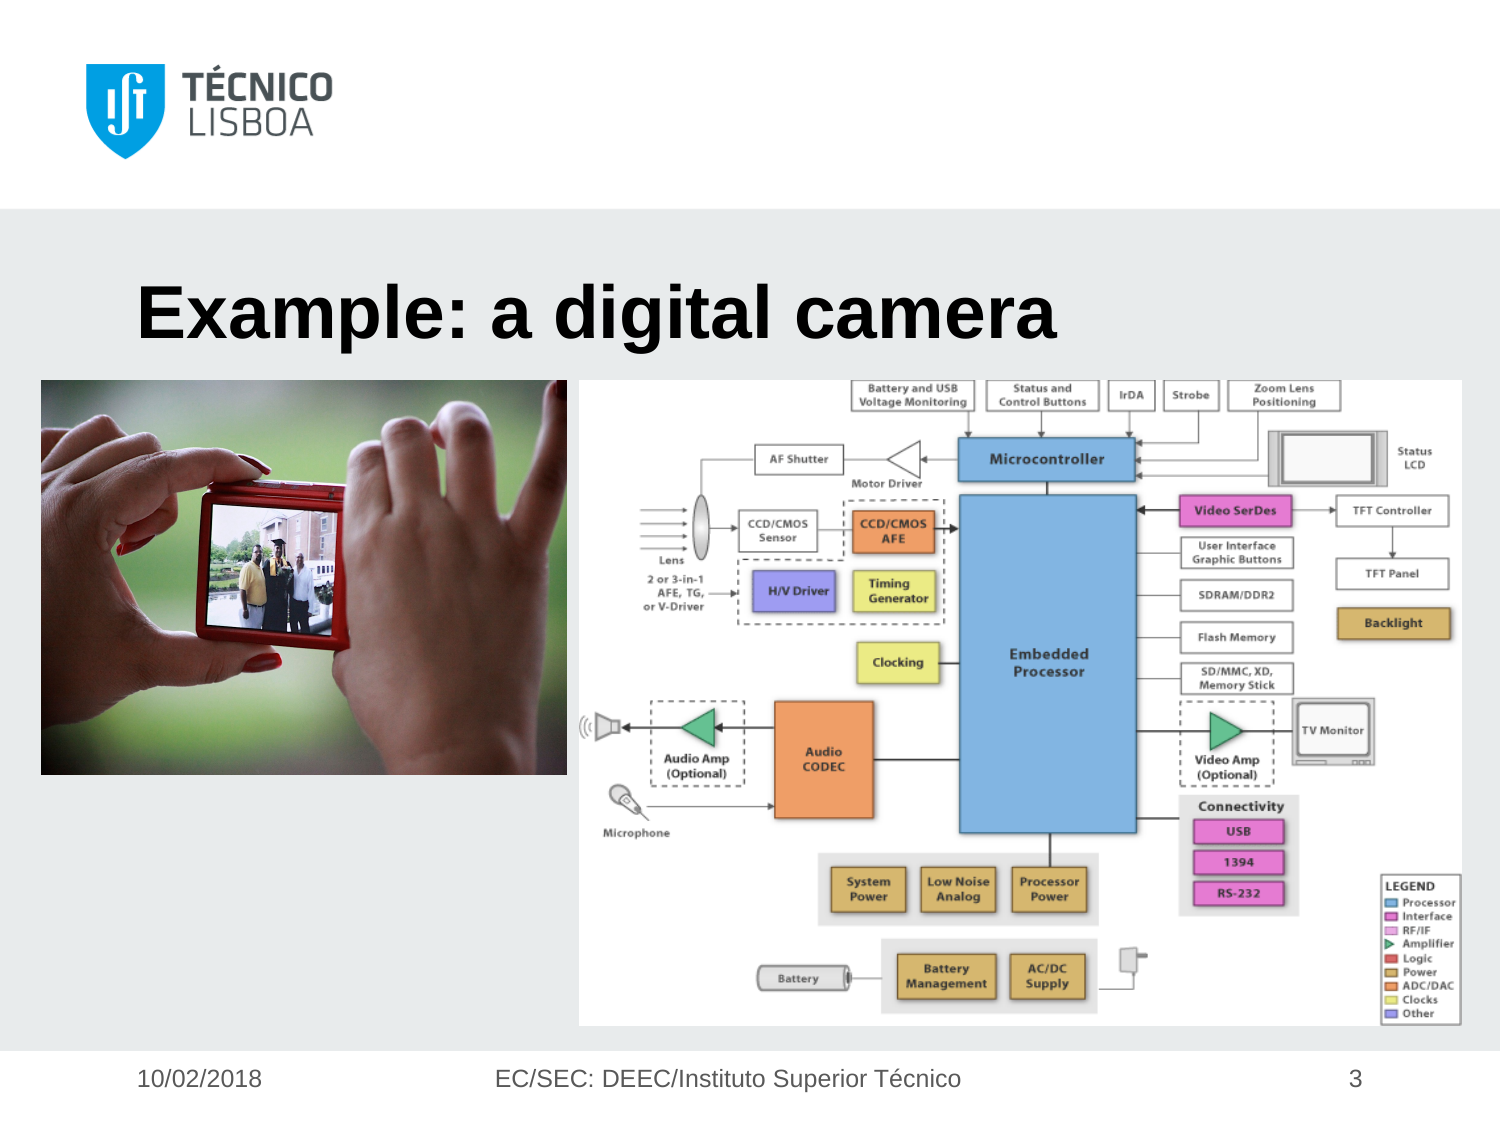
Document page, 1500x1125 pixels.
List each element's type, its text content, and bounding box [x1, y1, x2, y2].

slide_number <number> [1077, 1052, 1378, 1103]
picture [0, 0, 1500, 1125]
footer EC/SEC: DEEC/Instituto Superior Técnico [476, 1052, 988, 1103]
title Example: a digital camera [121, 237, 1378, 381]
slide_number 10/02/2018 [121, 1052, 425, 1103]
